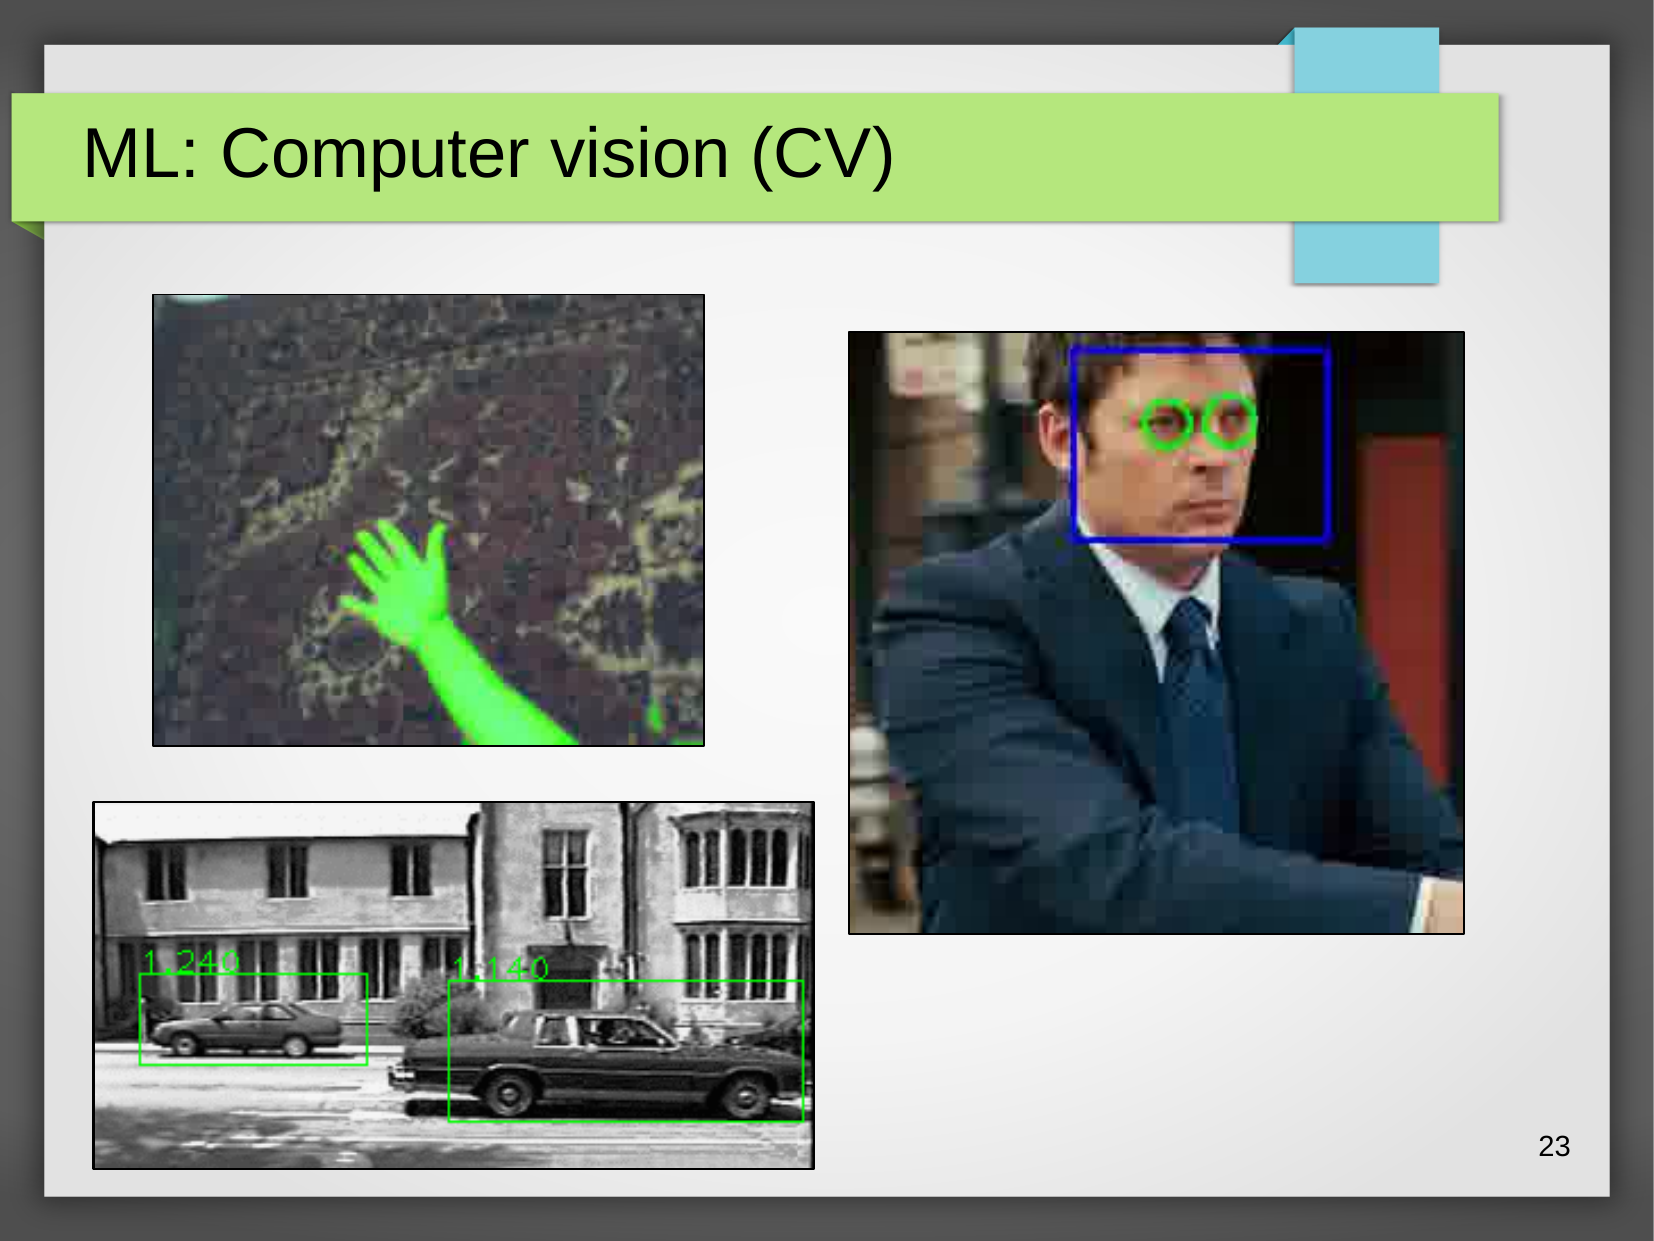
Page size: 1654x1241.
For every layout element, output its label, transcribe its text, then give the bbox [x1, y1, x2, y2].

title ML: Computer vision (CV) [82, 49, 1571, 257]
picture [0, 0, 1654, 1241]
